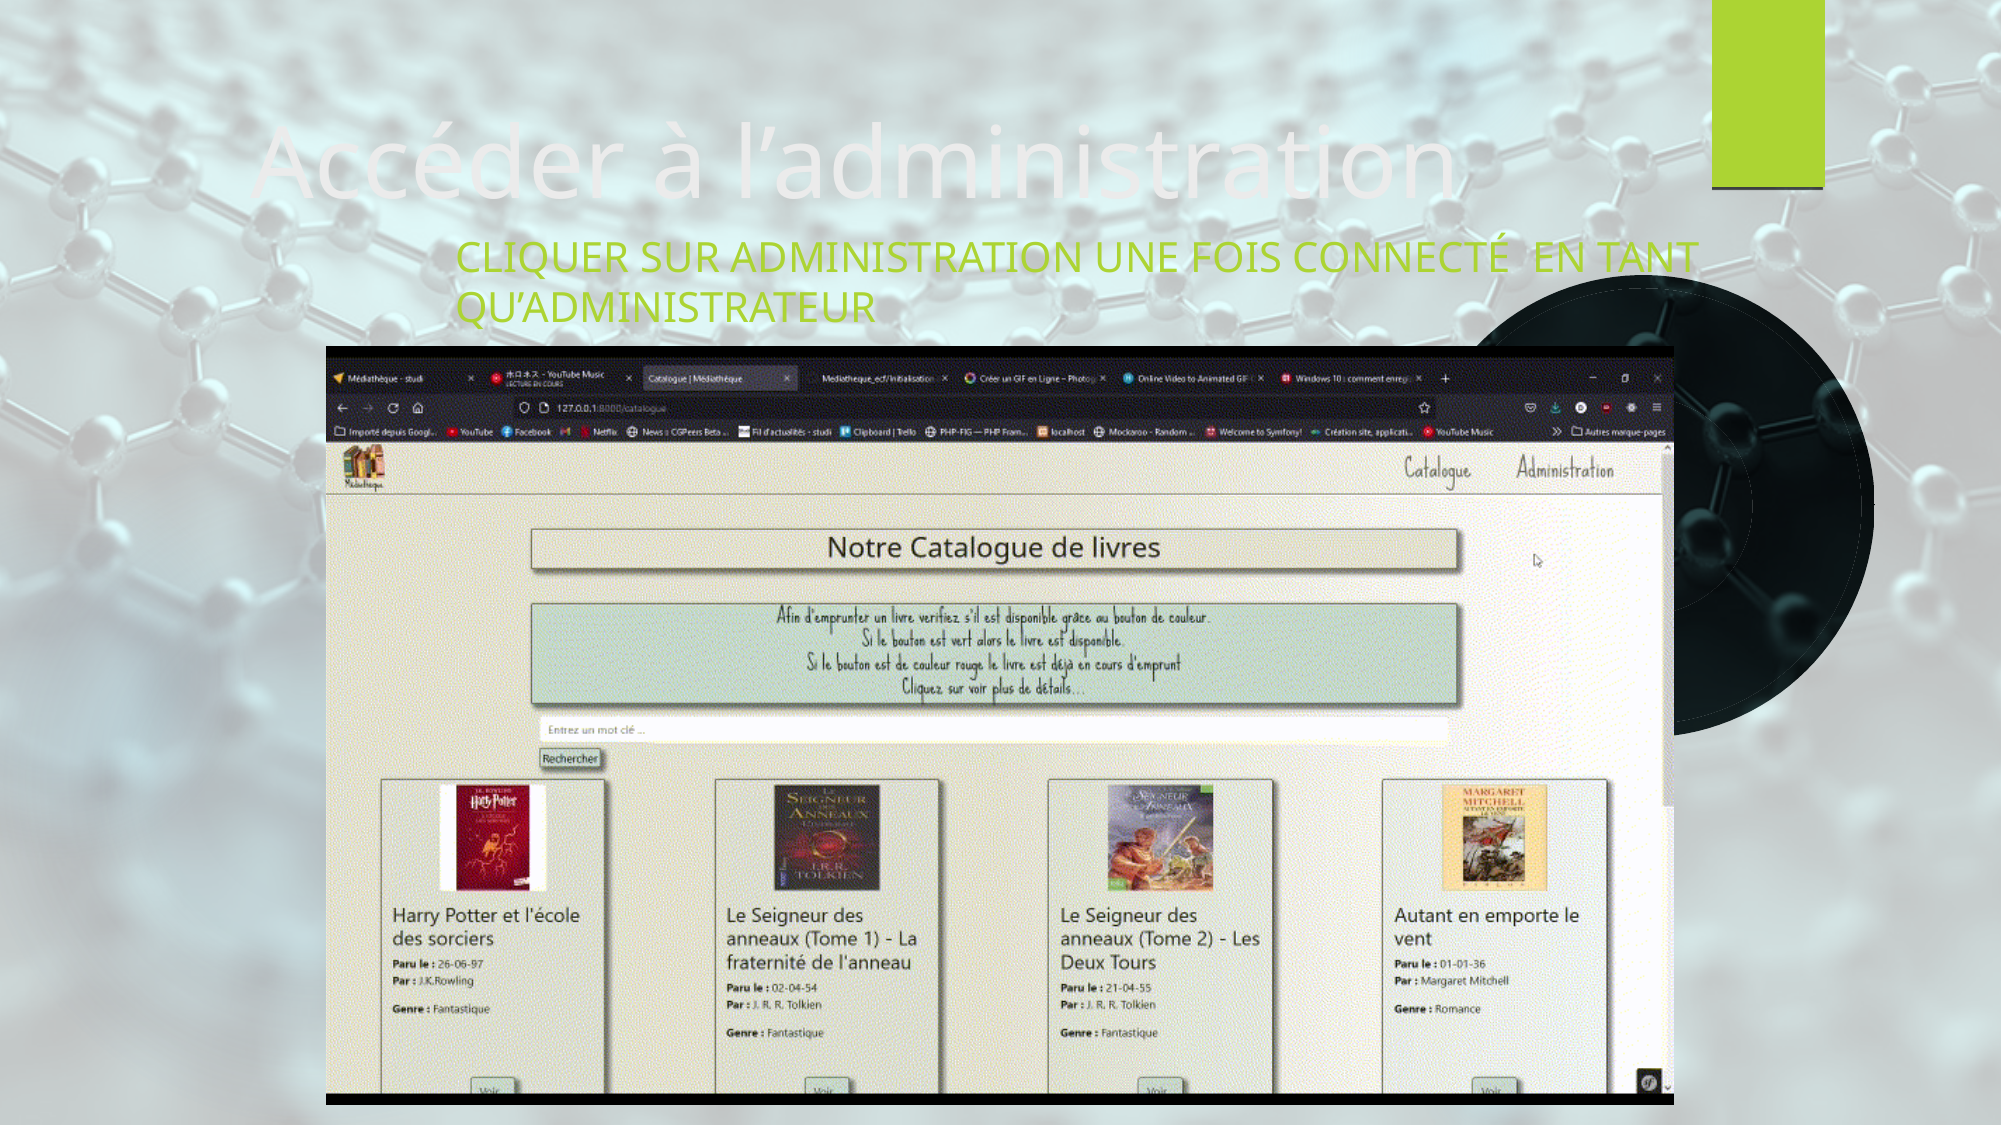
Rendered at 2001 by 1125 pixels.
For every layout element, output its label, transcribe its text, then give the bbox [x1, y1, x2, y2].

picture [0, 0, 2000, 1125]
text_box [1712, 0, 1825, 187]
title Accéder à l’administration [235, 90, 1594, 215]
subtitle Cliquer sur Administration une fois connecté en tant qu’administrateur [440, 223, 1888, 365]
